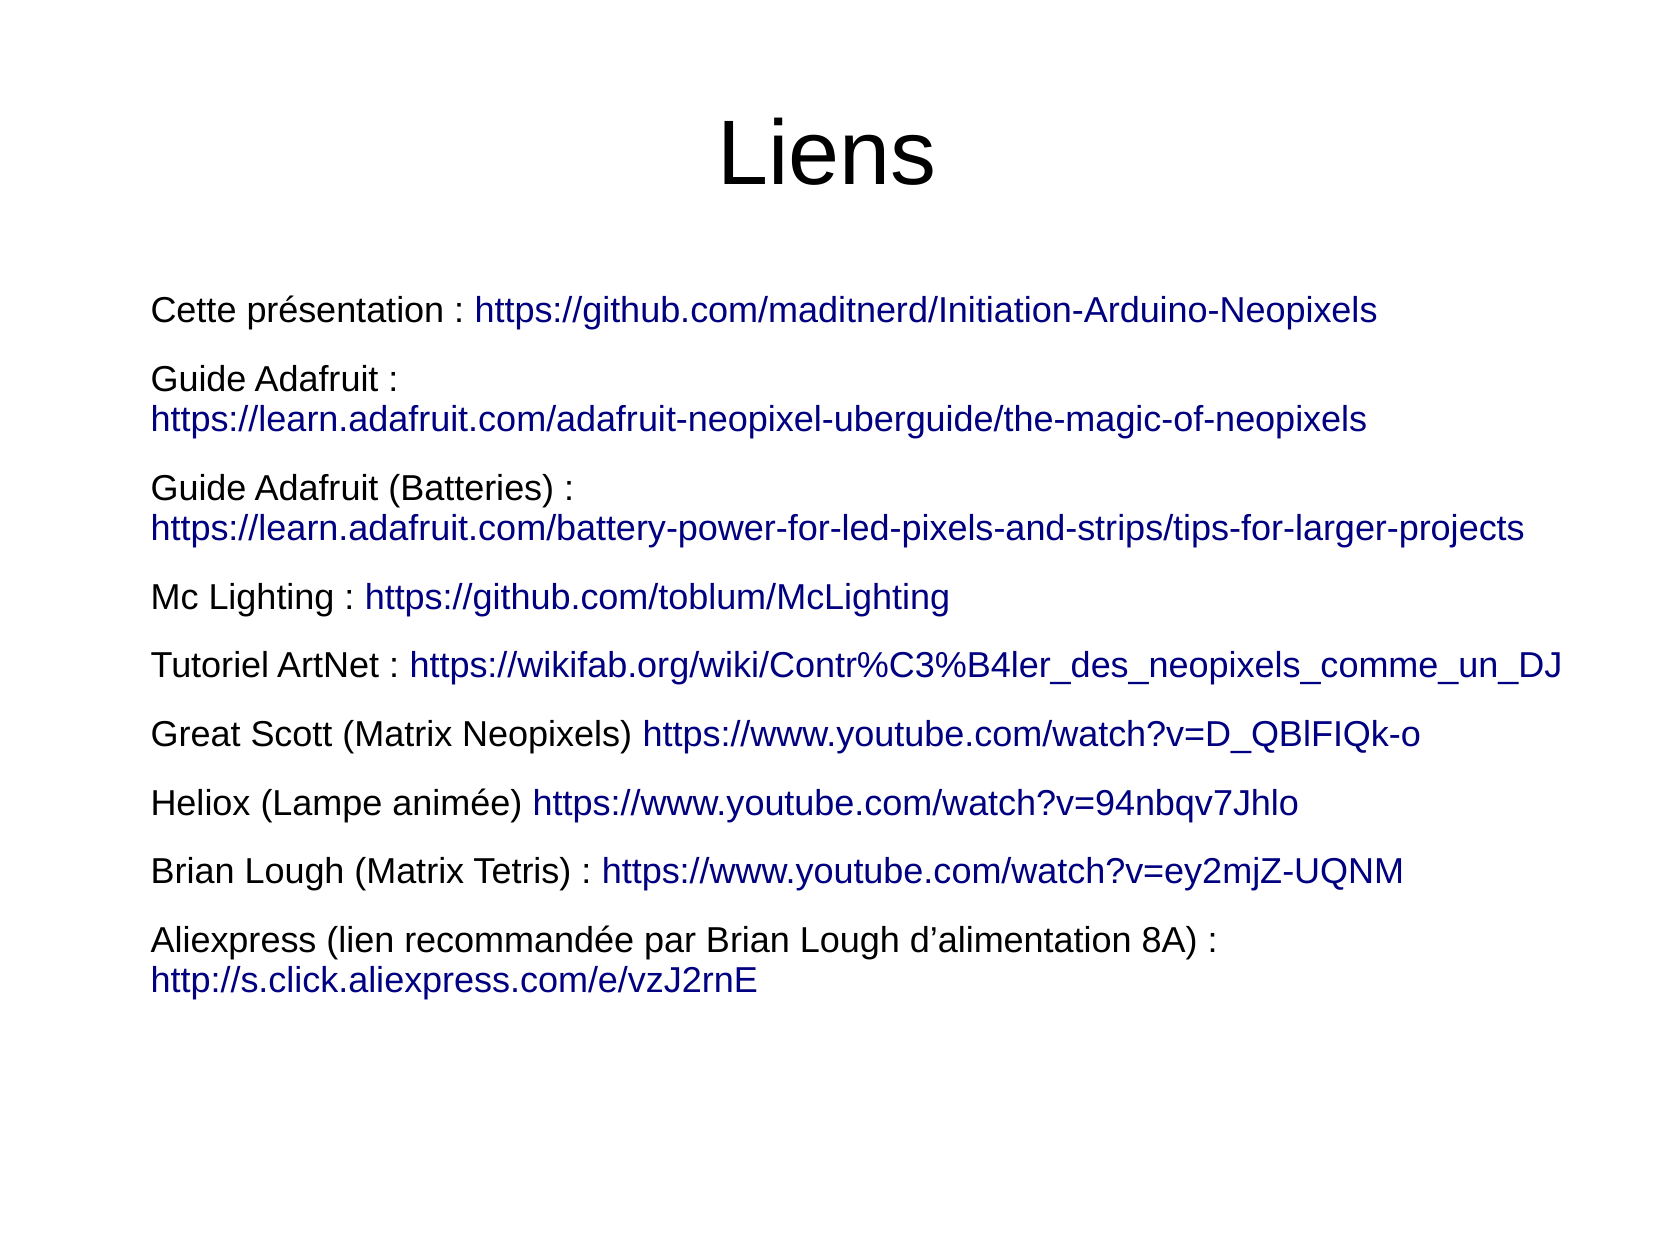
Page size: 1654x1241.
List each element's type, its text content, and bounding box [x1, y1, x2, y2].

list Cette présentation : https://github.com/maditnerd/Initiation-Arduino-Neopixels Guide Adafruit : https://learn.adafruit.com/adafruit-neopixel-uberguide/the-magic-of-neopixels Guide Adafruit (Batteries) : https://learn.adafruit.com/battery-power-for-led-pixels-and-strips/tips-for-larger-projects Mc Lighting : https://github.com/toblum/McLighting Tutoriel ArtNet : https://wikifab.org/wiki/Contr%C3%B4ler_des_neopixels_comme_un_DJ Great Scott (Matrix Neopixels) https://www.youtube.com/watch?v=D_QBlFIQk-o Heliox (Lampe animée) https://www.youtube.com/watch?v=94nbqv7Jhlo Brian Lough (Matrix Tetris) : https://www.youtube.com/watch?v=ey2mjZ-UQNM Aliexpress (lien recommandée par Brian Lough d’alimentation 8A) : http://s.click.aliexpress.com/e/vzJ2rnE [82, 290, 1571, 1010]
title Liens [82, 49, 1571, 257]
